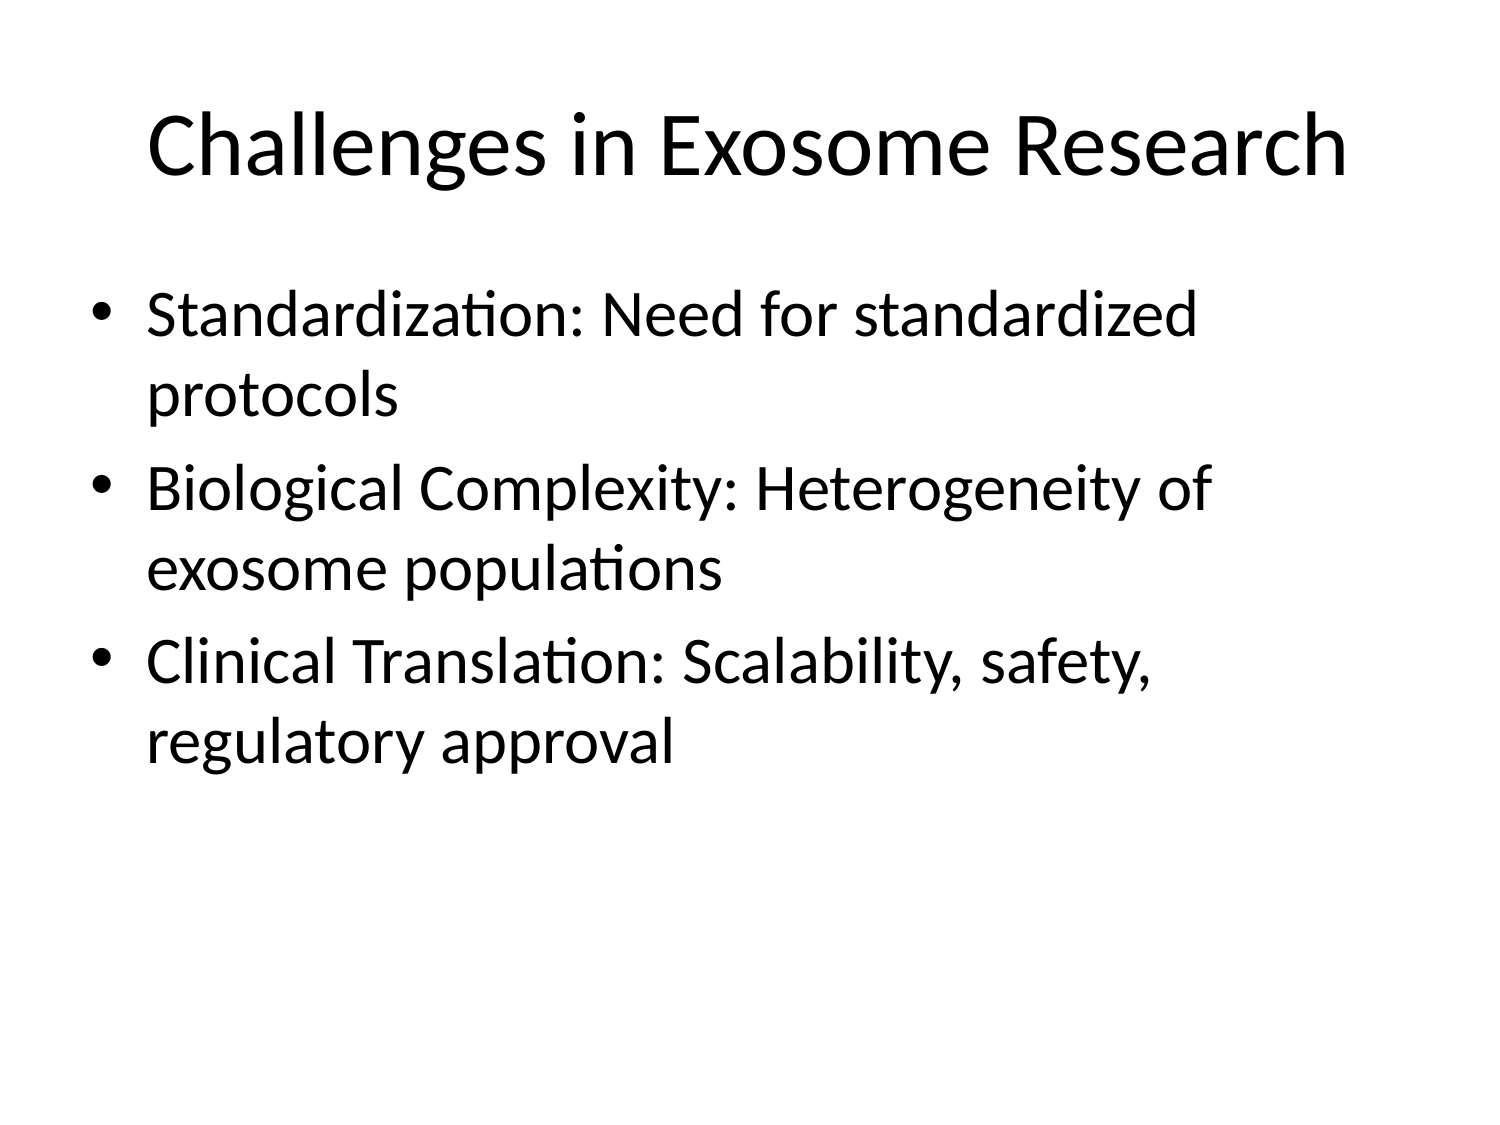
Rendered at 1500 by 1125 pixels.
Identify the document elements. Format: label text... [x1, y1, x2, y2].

title Challenges in Exosome Research [75, 45, 1425, 233]
list Standardization: Need for standardized protocols Biological Complexity: Heterogeneity of exosome populations Clinical Translation: Scalability, safety, regulatory approval [75, 262, 1425, 1005]
